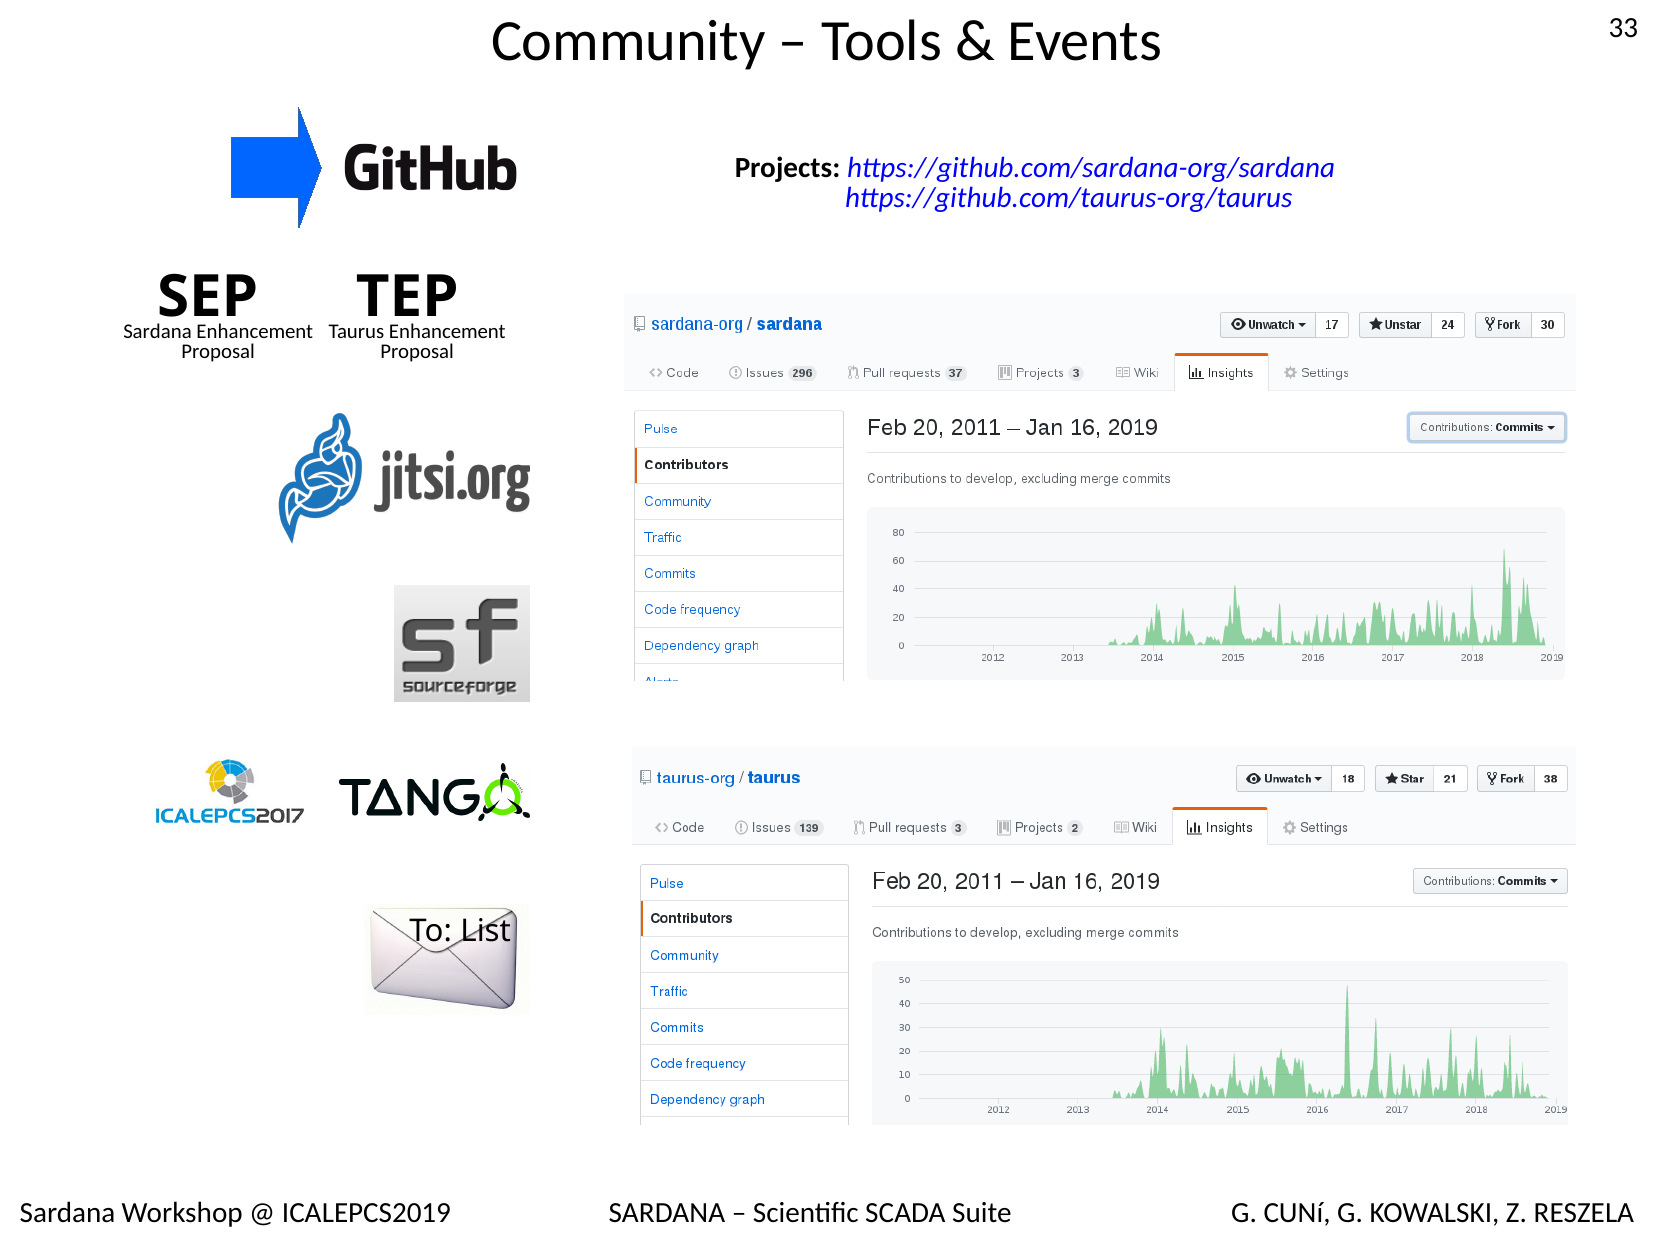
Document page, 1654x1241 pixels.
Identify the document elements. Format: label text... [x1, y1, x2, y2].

text_box TEP [340, 246, 493, 315]
text_box Sardana Enhancement Proposal [88, 315, 304, 377]
picture [632, 747, 1576, 1125]
picture [331, 126, 530, 209]
picture [394, 585, 530, 702]
picture [339, 763, 530, 821]
title Community – Tools & Events [82, 2, 1571, 91]
picture [139, 724, 321, 860]
picture [278, 412, 530, 546]
picture [364, 903, 530, 1015]
text_box Projects: https://github.com/sardana-org/sardana https://github.com/taurus-org/taurus [720, 148, 1385, 223]
text_box [231, 107, 322, 228]
text_box SEP [142, 246, 297, 315]
text_box To: List [394, 900, 530, 985]
picture [624, 294, 1576, 681]
text_box Taurus Enhancement Proposal [304, 315, 530, 377]
